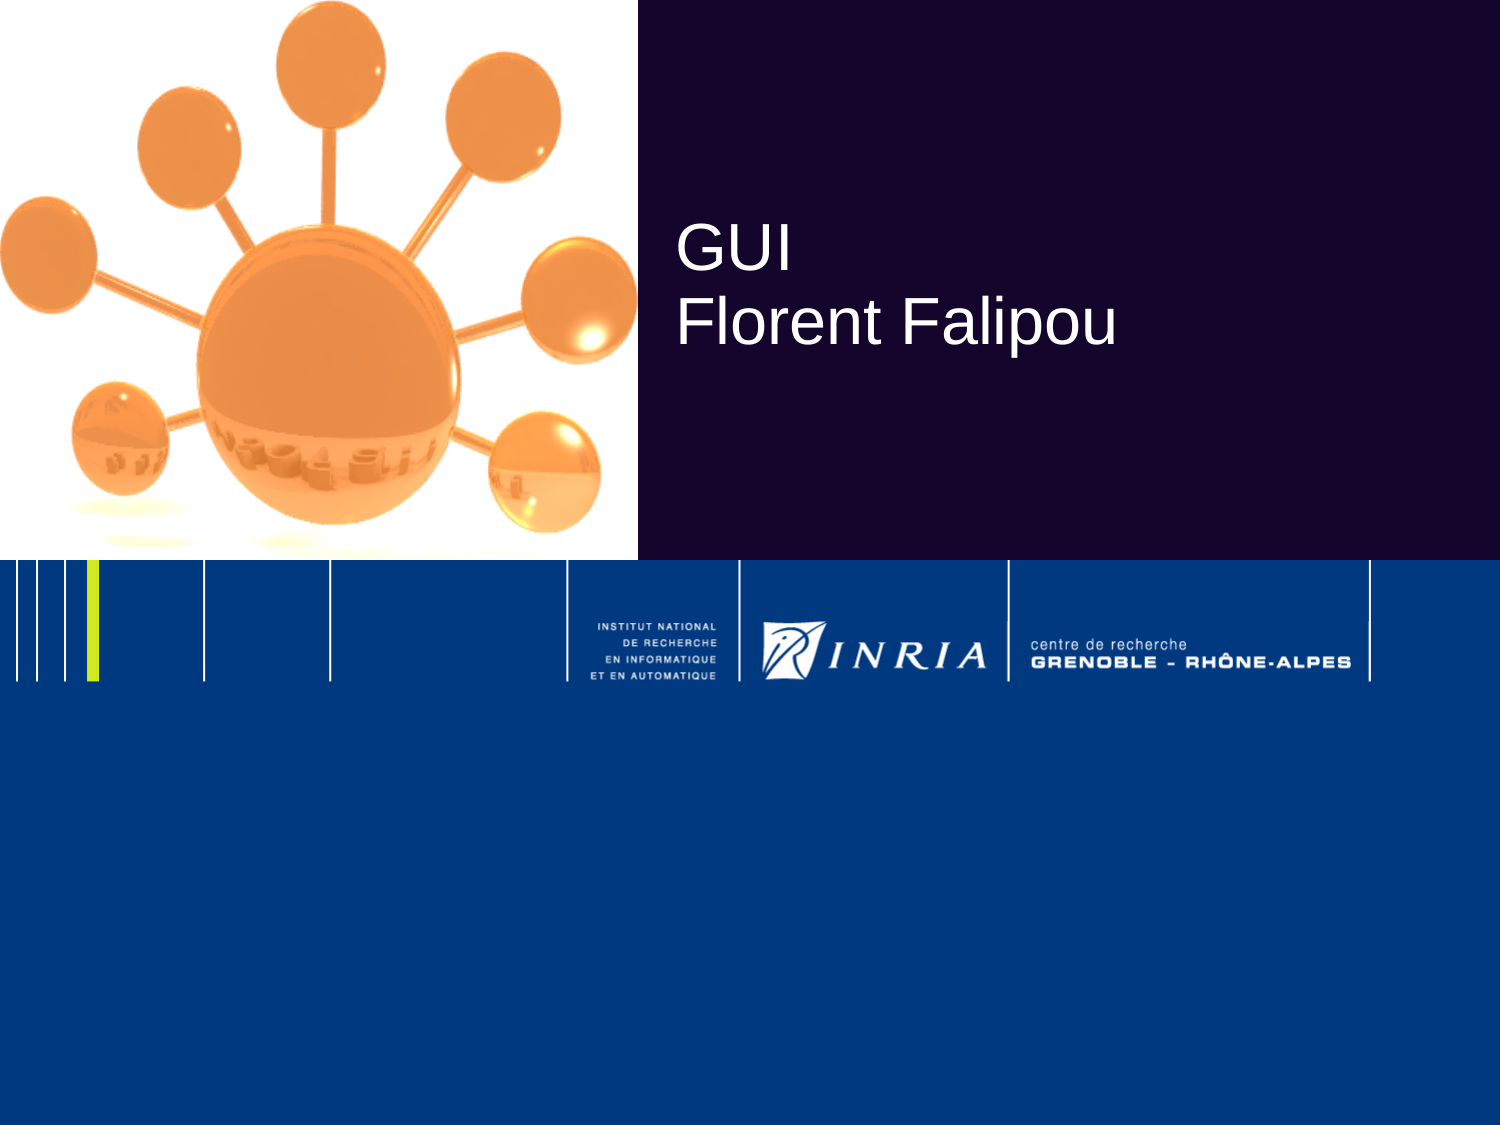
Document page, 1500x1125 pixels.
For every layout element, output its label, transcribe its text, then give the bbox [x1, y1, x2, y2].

title GUI Florent Falipou [675, 41, 1426, 528]
picture [0, 0, 1500, 1125]
